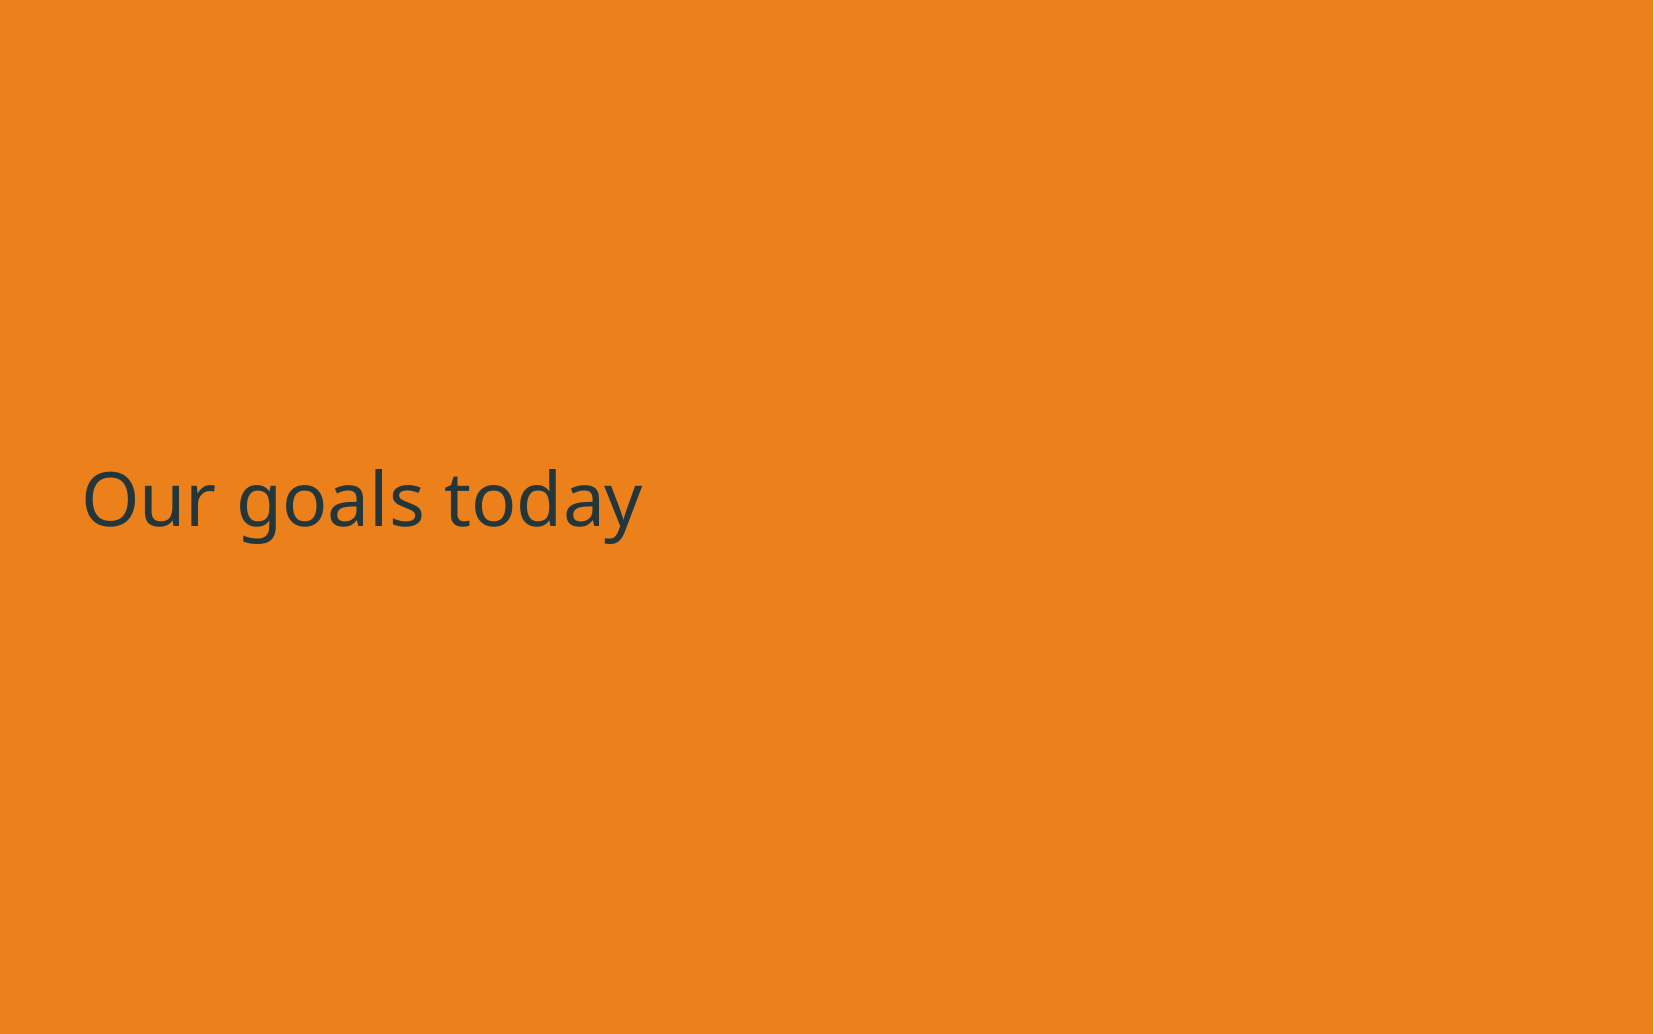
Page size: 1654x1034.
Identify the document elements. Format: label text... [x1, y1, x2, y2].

text_box Our goals today [81, 445, 1279, 661]
